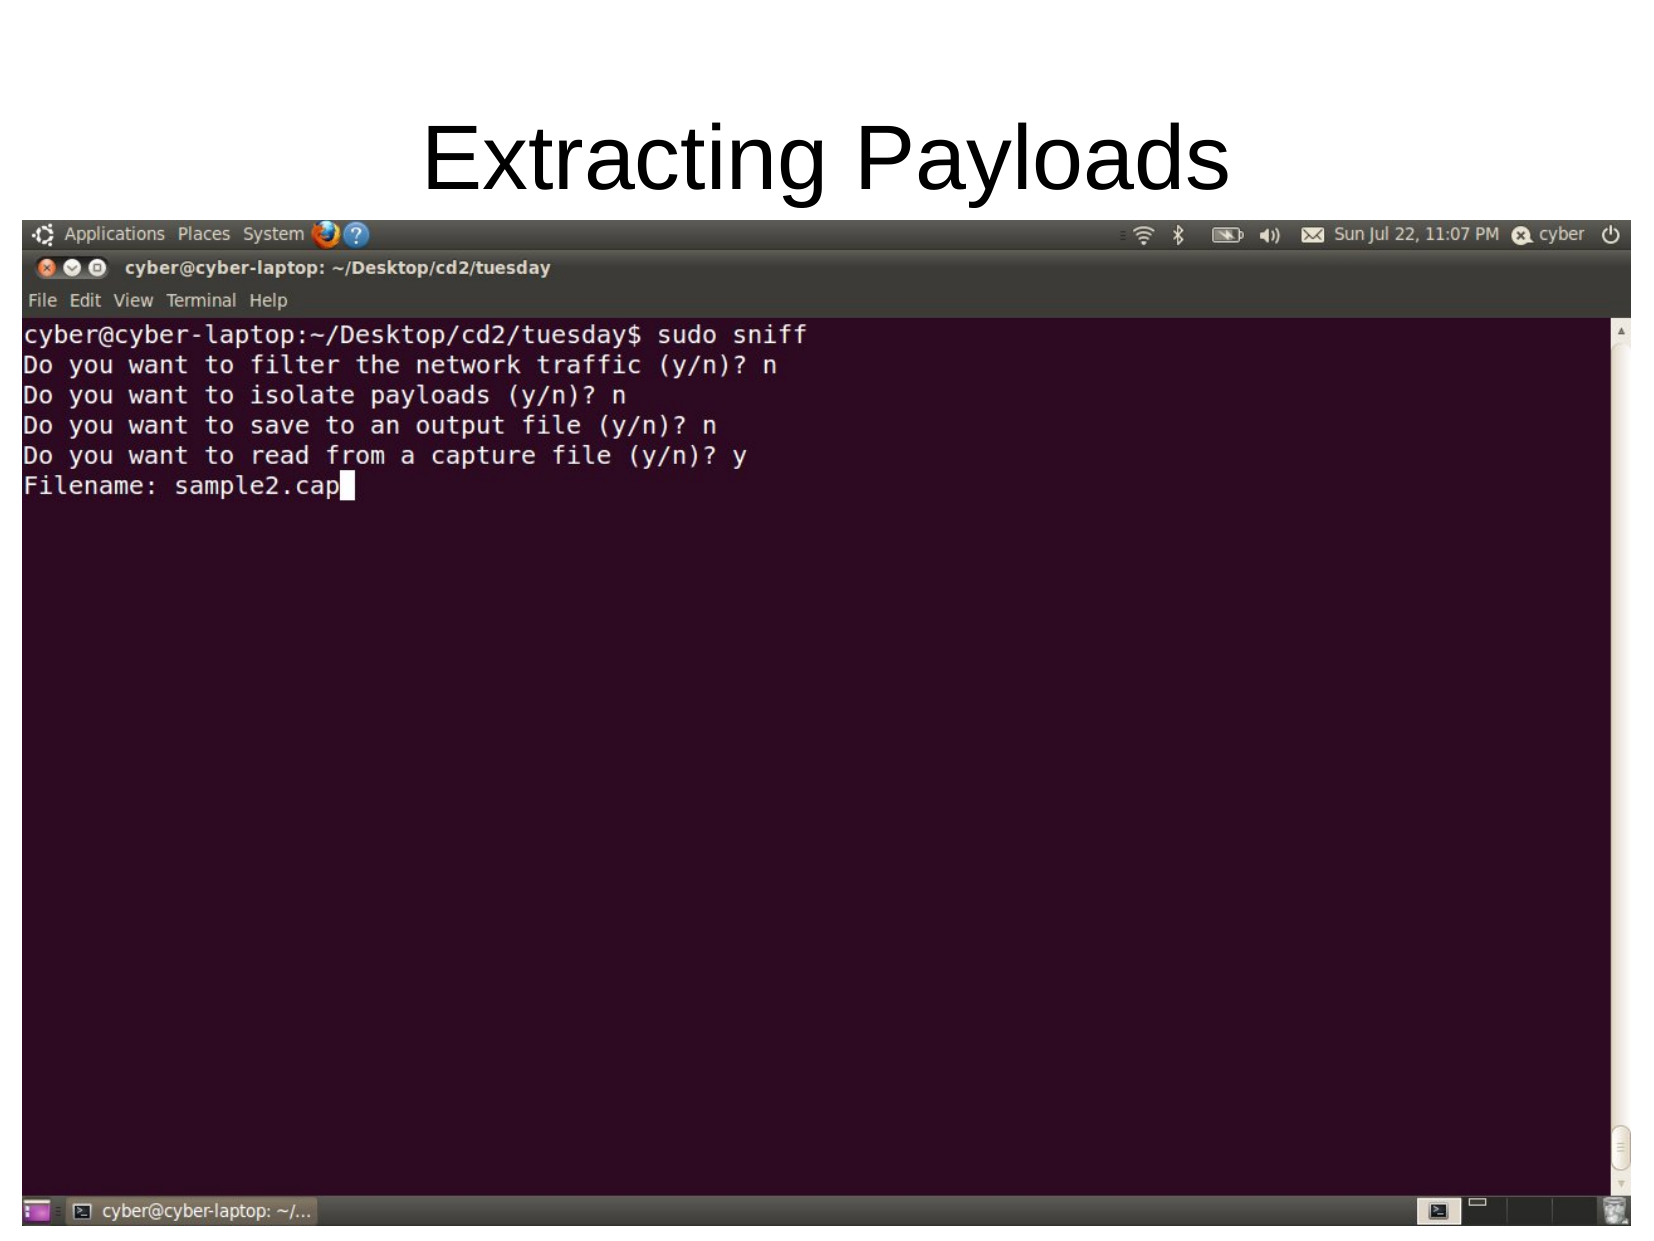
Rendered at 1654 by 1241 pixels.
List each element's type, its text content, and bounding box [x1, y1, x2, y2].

picture [22, 220, 1631, 1226]
title Extracting Payloads [82, 49, 1571, 220]
